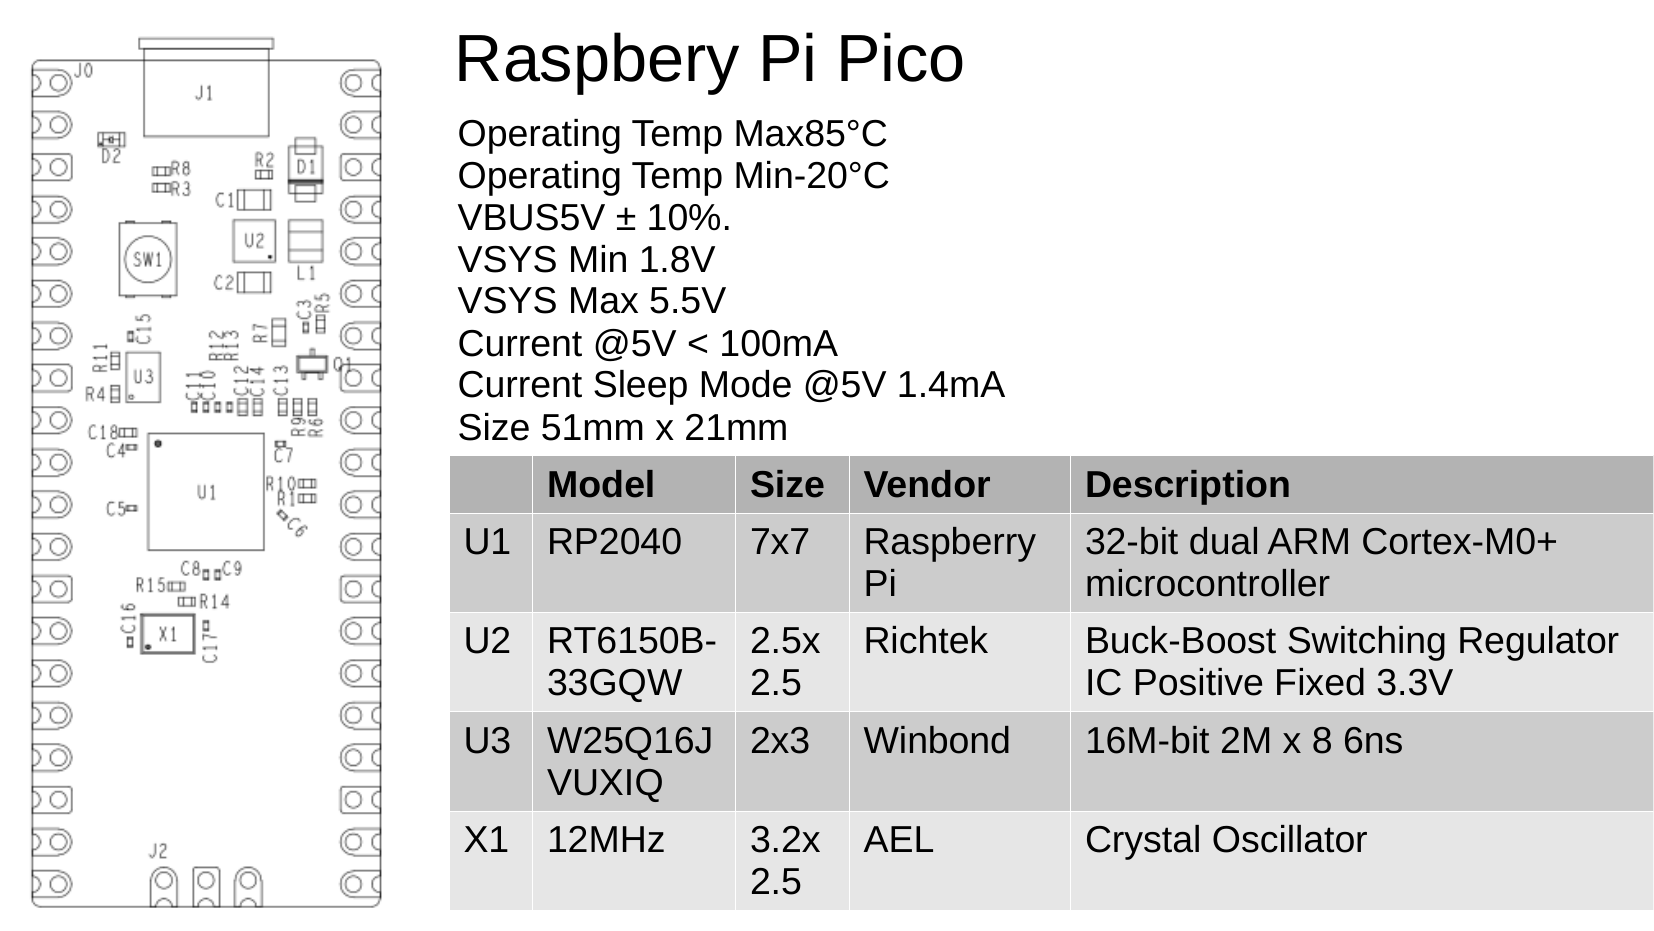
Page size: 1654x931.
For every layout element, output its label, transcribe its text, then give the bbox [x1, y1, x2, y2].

table_cell 2x3 [736, 712, 849, 811]
table_cell Buck-Boost Switching Regulator IC Positive Fixed 3.3V [1071, 613, 1654, 711]
title Raspbery Pi Pico [454, 0, 1619, 117]
table_header Size [736, 456, 849, 513]
table_cell 2.5x2.5 [736, 613, 849, 711]
table_cell 7x7 [736, 514, 849, 612]
table_cell X1 [450, 812, 532, 910]
table_cell 12MHz [533, 812, 735, 910]
table_cell Crystal Oscillator [1071, 812, 1654, 910]
table_cell 32-bit dual ARM Cortex-M0+ microcontroller [1071, 514, 1654, 612]
table_header Vendor [850, 456, 1070, 513]
table_cell U1 [450, 514, 532, 612]
table_cell 16M-bit 2M x 8 6ns [1071, 712, 1654, 811]
table_header Description [1071, 456, 1654, 513]
text_box Operating Temp Max85°C Operating Temp Min-20°C VBUS5V ± 10%. VSYS Min 1.8V VSYS Max 5.5V Current @5V < 100mA Current Sleep Mode @5V 1.4mA Size 51mm x 21mm [442, 104, 1290, 456]
table_cell W25Q16JVUXIQ [533, 712, 735, 811]
table_cell U2 [450, 613, 532, 711]
table_cell AEL [850, 812, 1070, 910]
table_cell Richtek [850, 613, 1070, 711]
table_header Model [533, 456, 735, 513]
table_cell Winbond [850, 712, 1070, 811]
table_cell 3.2x2.5 [736, 812, 849, 910]
table_cell U3 [450, 712, 532, 811]
table_header [450, 456, 532, 513]
picture [4, 0, 403, 931]
table_cell RP2040 [533, 514, 735, 612]
table_cell Raspberry Pi [850, 514, 1070, 612]
table_cell RT6150B-33GQW [533, 613, 735, 711]
